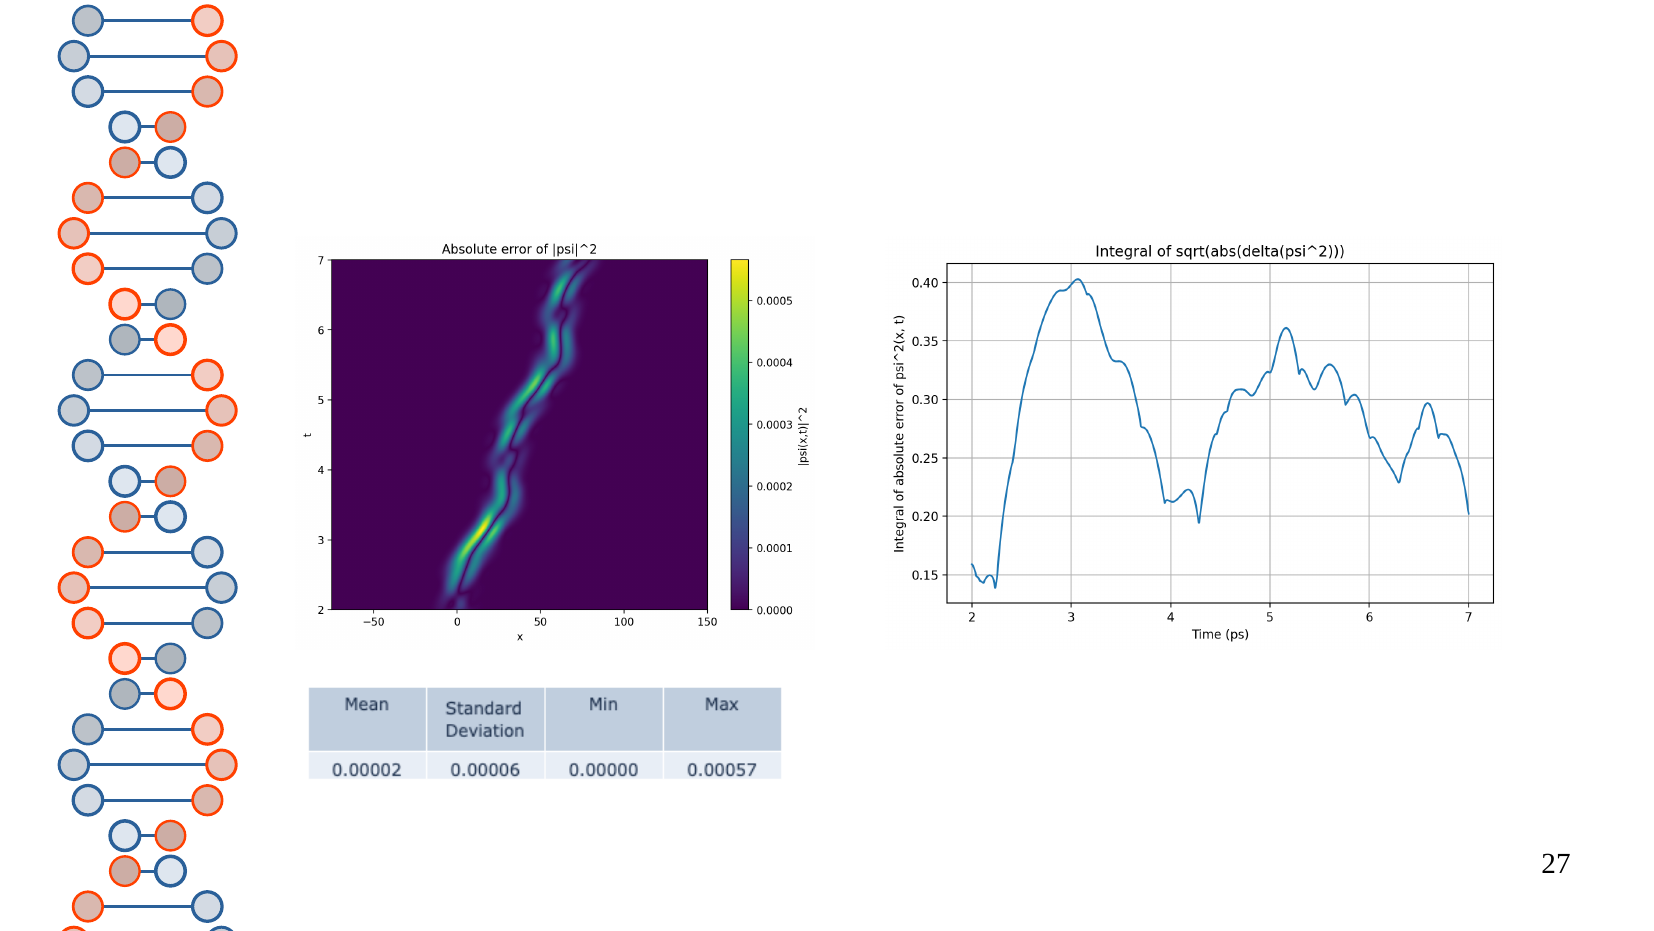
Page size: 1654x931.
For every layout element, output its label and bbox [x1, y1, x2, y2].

picture [295, 236, 815, 650]
picture [298, 674, 798, 800]
picture [885, 236, 1502, 650]
